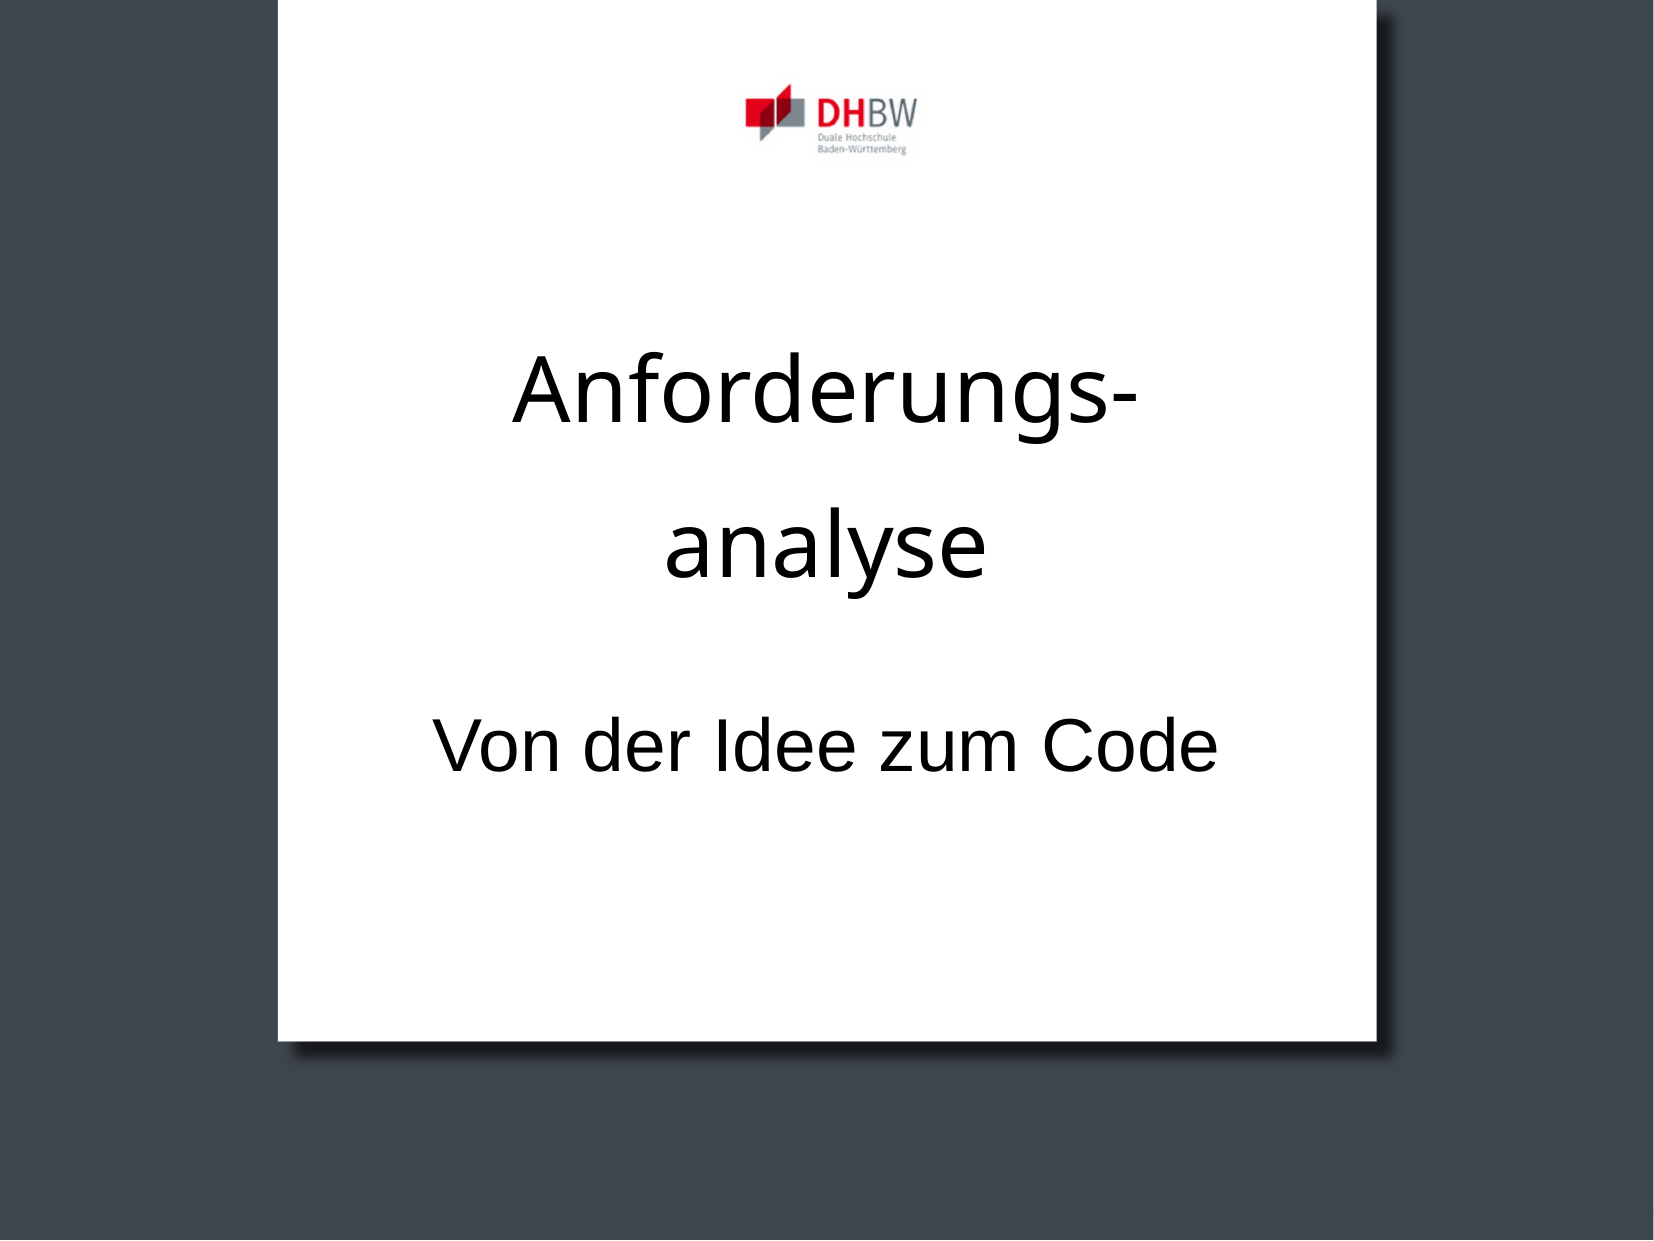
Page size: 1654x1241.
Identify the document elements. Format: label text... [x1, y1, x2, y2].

picture [0, 0, 1654, 1240]
list Anforderungs- analyse Von der Idee zum Code [295, 324, 1359, 827]
